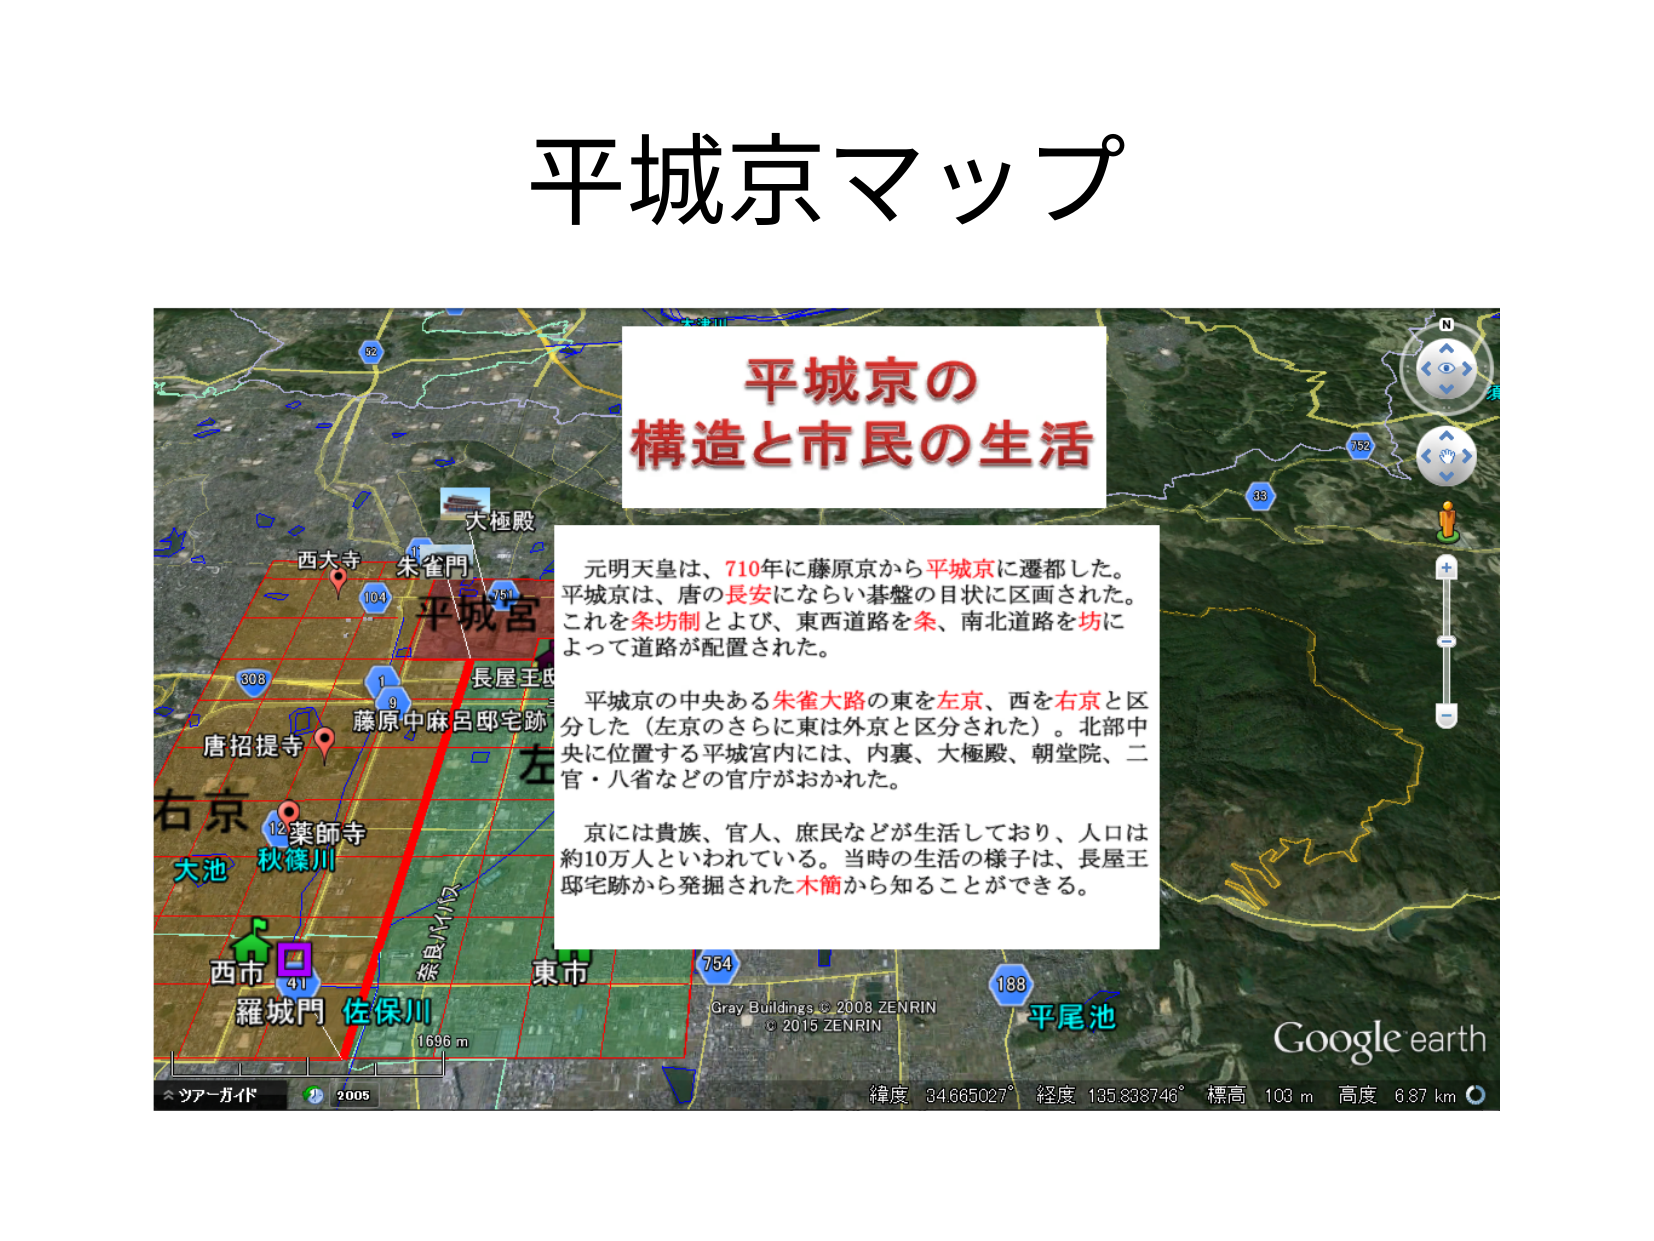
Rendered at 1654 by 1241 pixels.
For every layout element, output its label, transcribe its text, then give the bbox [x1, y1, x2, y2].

text_box 平城京マップ [0, 94, 1654, 210]
picture [153, 307, 1500, 1111]
